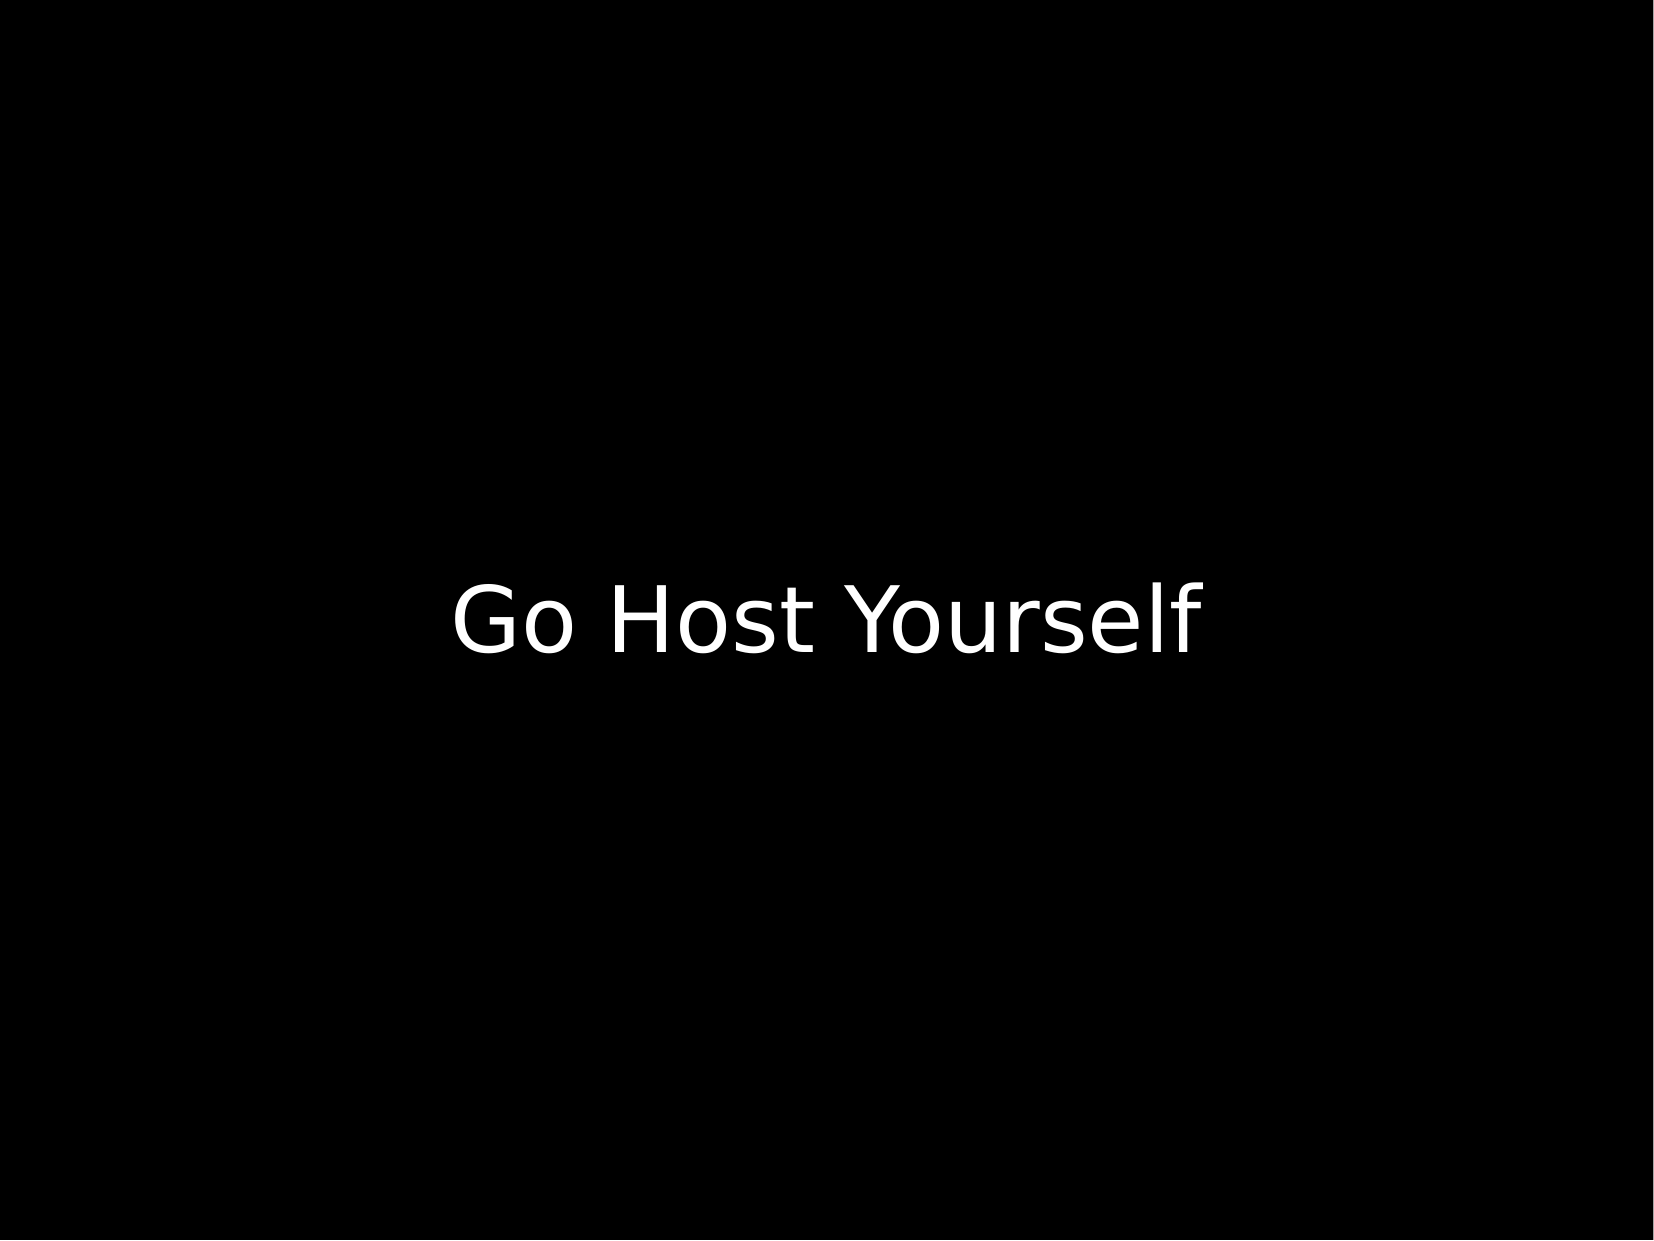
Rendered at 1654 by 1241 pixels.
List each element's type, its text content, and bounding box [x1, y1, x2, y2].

text_box Go Host Yourself [435, 559, 1219, 681]
